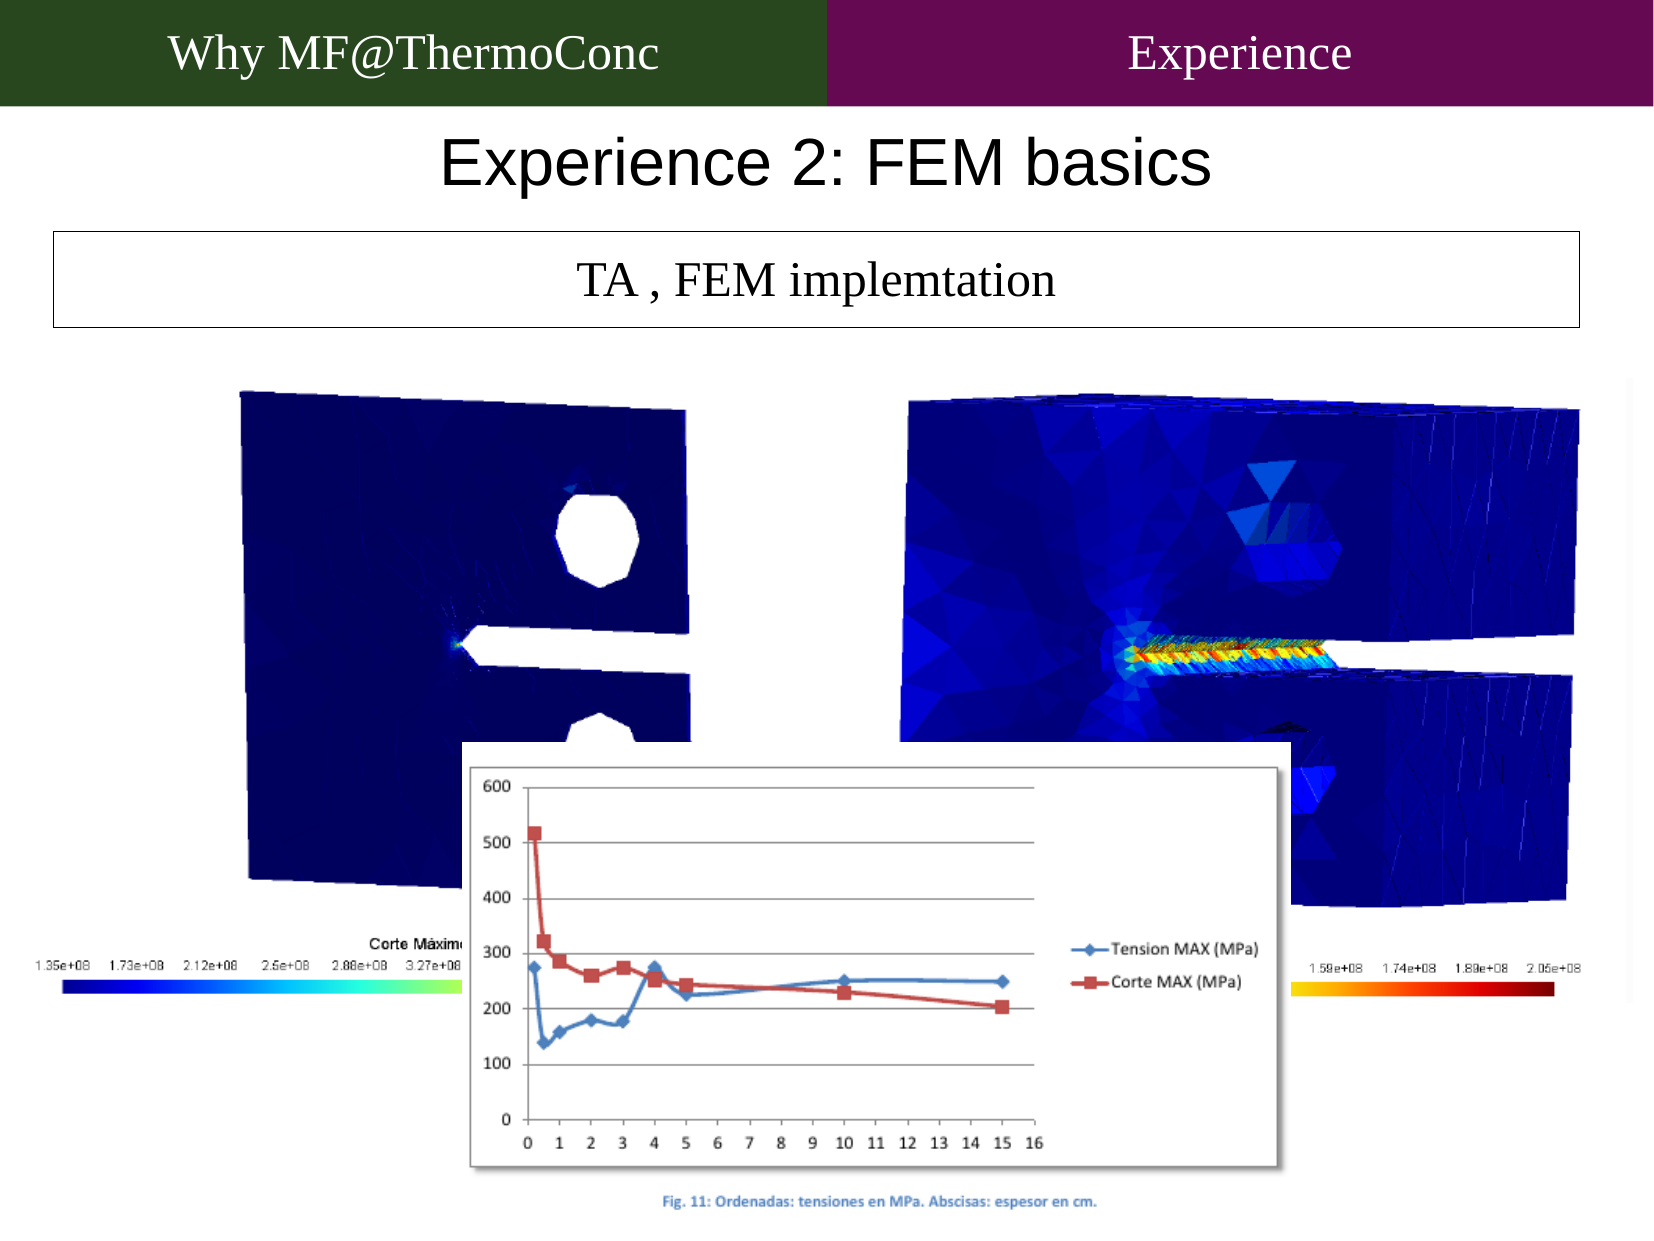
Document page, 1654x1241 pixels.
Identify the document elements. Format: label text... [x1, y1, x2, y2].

title Experience 2: FEM basics [0, 107, 1654, 247]
text_box Experience [827, 0, 1654, 107]
text_box Why MF@ThermoConc [0, 0, 827, 107]
text_box TA , FEM implemtation [53, 231, 1580, 328]
picture [26, 378, 1633, 1221]
